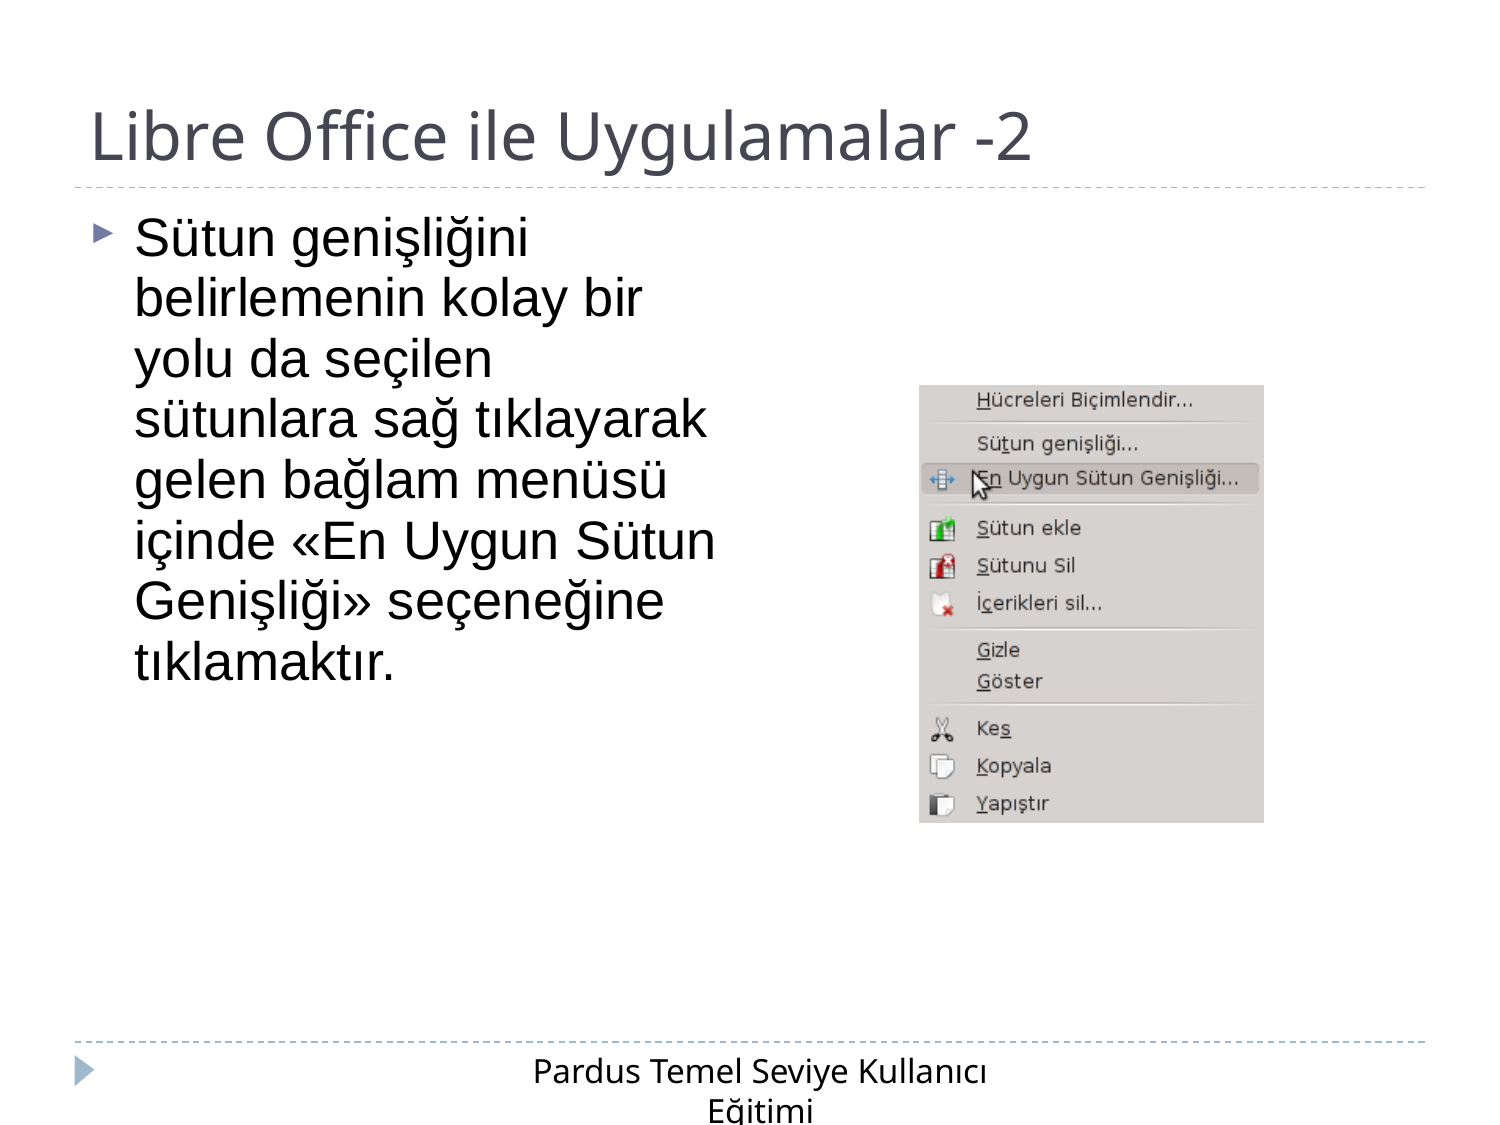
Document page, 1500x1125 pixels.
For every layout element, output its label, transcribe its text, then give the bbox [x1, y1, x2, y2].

list Sütun genişliğini belirlemenin kolay bir yolu da seçilen sütunlara sağ tıklayarak gelen bağlam menüsü içinde «En Uygun Sütun Genişliği» seçeneğine tıklamaktır. [75, 200, 738, 1010]
picture [919, 385, 1264, 824]
title Libre Office ile Uygulamalar -2 [75, 37, 1425, 188]
